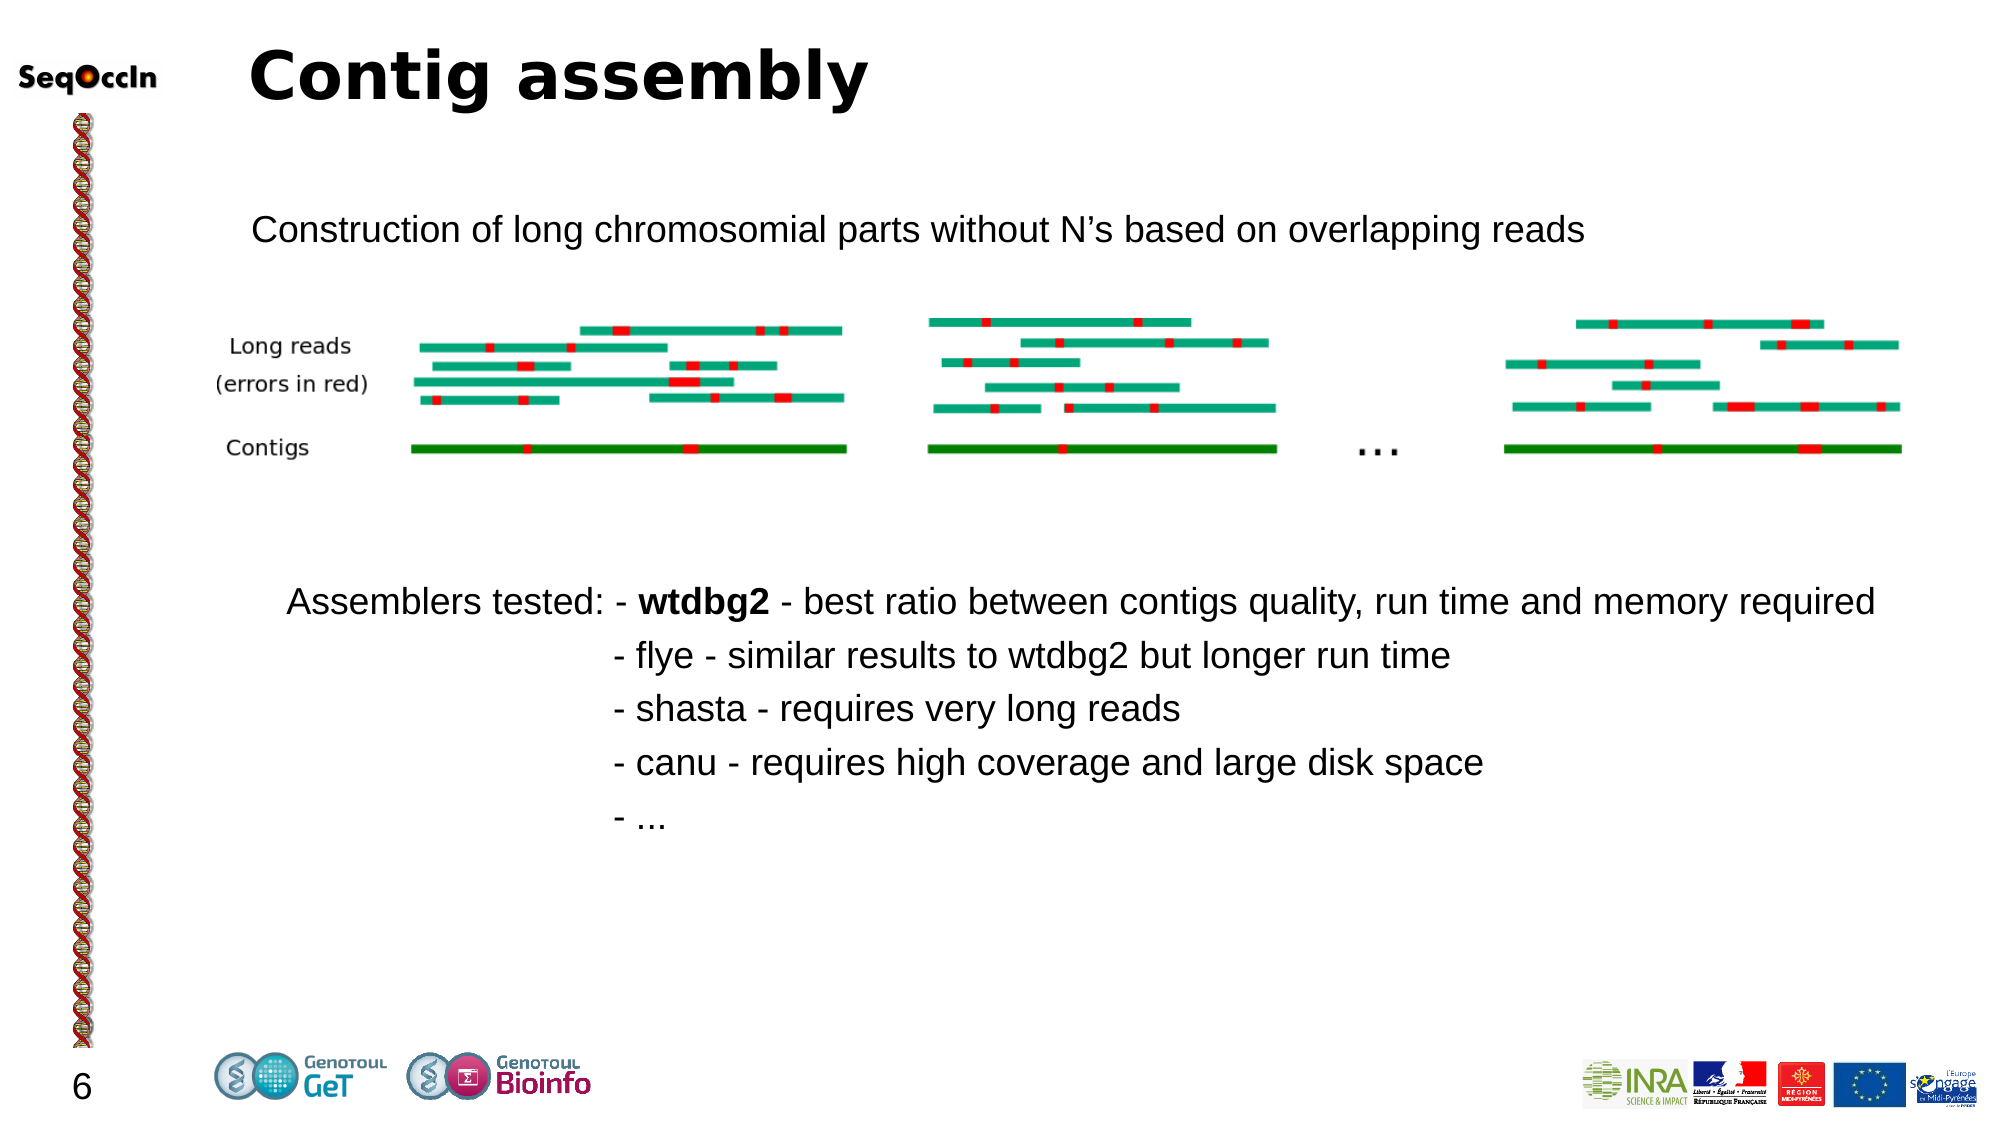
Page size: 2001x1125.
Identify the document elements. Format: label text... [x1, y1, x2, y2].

picture [1778, 1062, 1825, 1106]
title Contig assembly [198, 21, 1924, 121]
picture [13, 58, 162, 99]
picture [208, 1046, 392, 1106]
picture [1581, 1059, 1689, 1109]
text_box Construction of long chromosomial parts without N’s based on overlapping reads [236, 200, 1601, 258]
picture [1832, 1061, 1983, 1111]
picture [400, 1046, 597, 1106]
picture [73, 113, 91, 1048]
picture [217, 318, 1902, 461]
text_box Assemblers tested: - wtdbg2 - best ratio between contigs quality, run time and memory required - flye - similar results to wtdbg2 but longer run time - shasta - requires very long reads - canu - requires high coverage and large disk space - ... [271, 572, 1892, 845]
